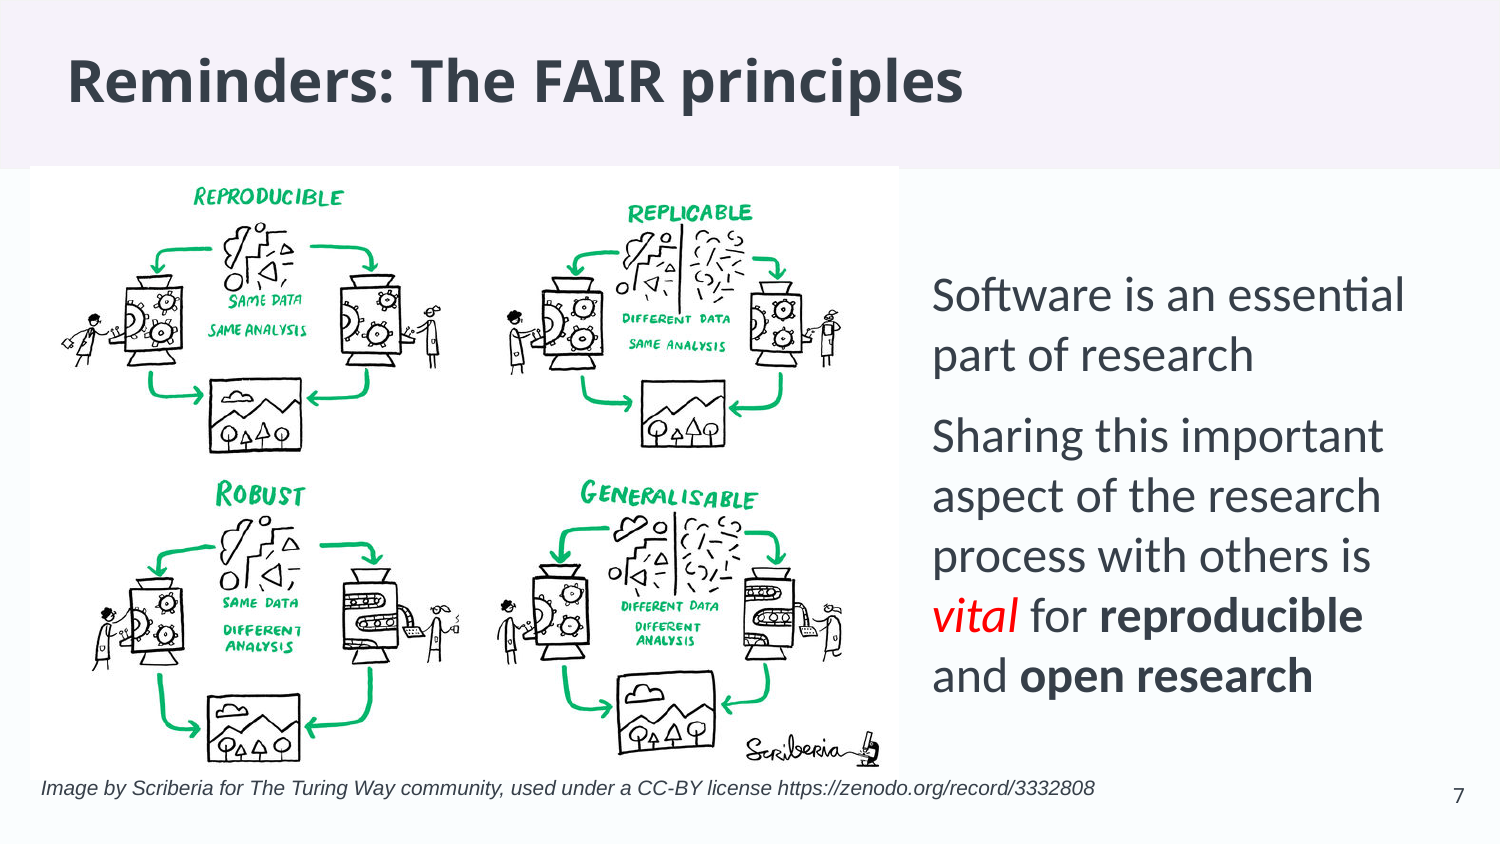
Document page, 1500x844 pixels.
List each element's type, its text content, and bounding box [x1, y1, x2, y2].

title Reminders: The FAIR principles [51, 28, 1390, 140]
picture [30, 166, 899, 759]
text_box Software is an essential part of research Sharing this important aspect of the research process with others is vital for reproducible and open research [916, 246, 1447, 718]
text_box Image by Scriberia for The Turing Way community, used under a CC-BY license https://zenodo.org/record/3332808 [25, 759, 1176, 815]
slide_number <number> [1389, 764, 1480, 830]
